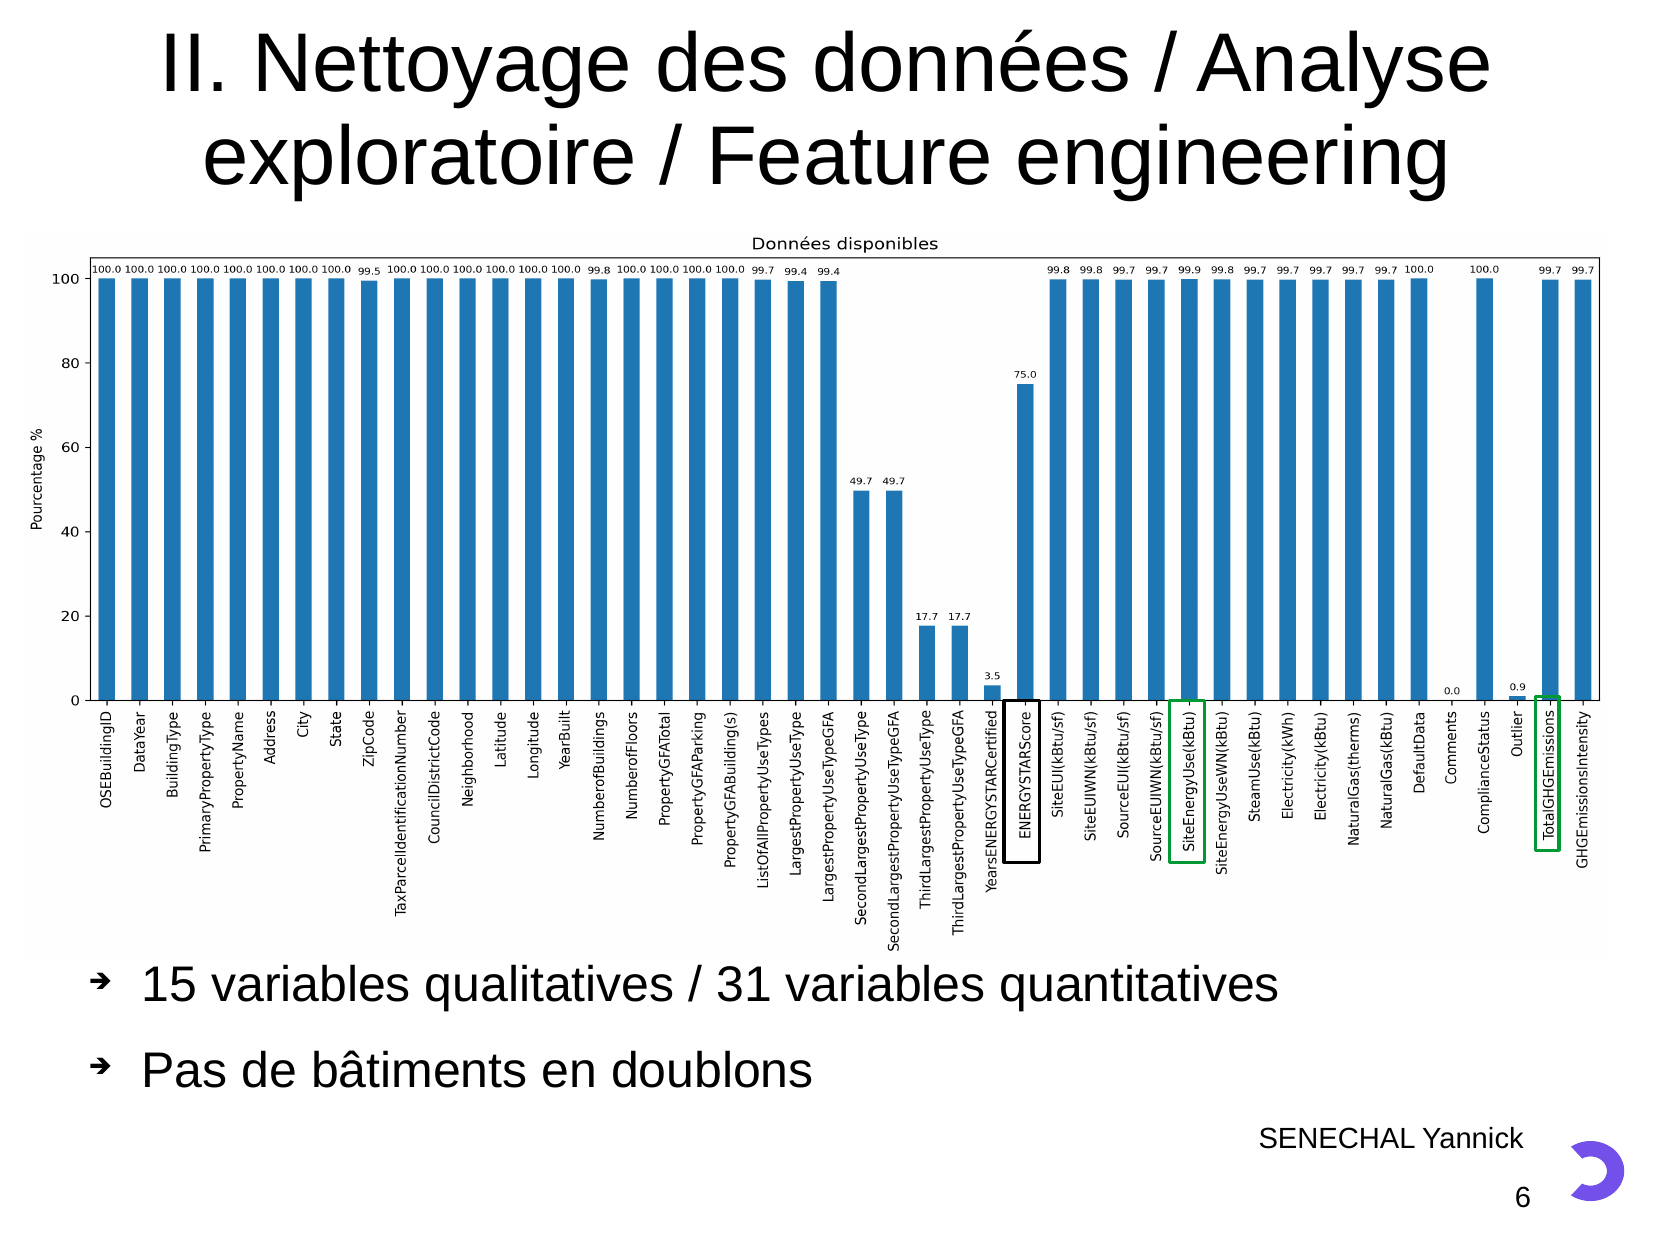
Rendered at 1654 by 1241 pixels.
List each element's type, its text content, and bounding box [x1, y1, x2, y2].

list 15 variables qualitatives / 31 variables quantitatives Pas de bâtiments en doublons [70, 957, 1560, 1241]
picture [23, 232, 1607, 957]
title II. Nettoyage des données / Analyse exploratoire / Feature engineering [82, 5, 1571, 213]
picture [1560, 1125, 1642, 1217]
